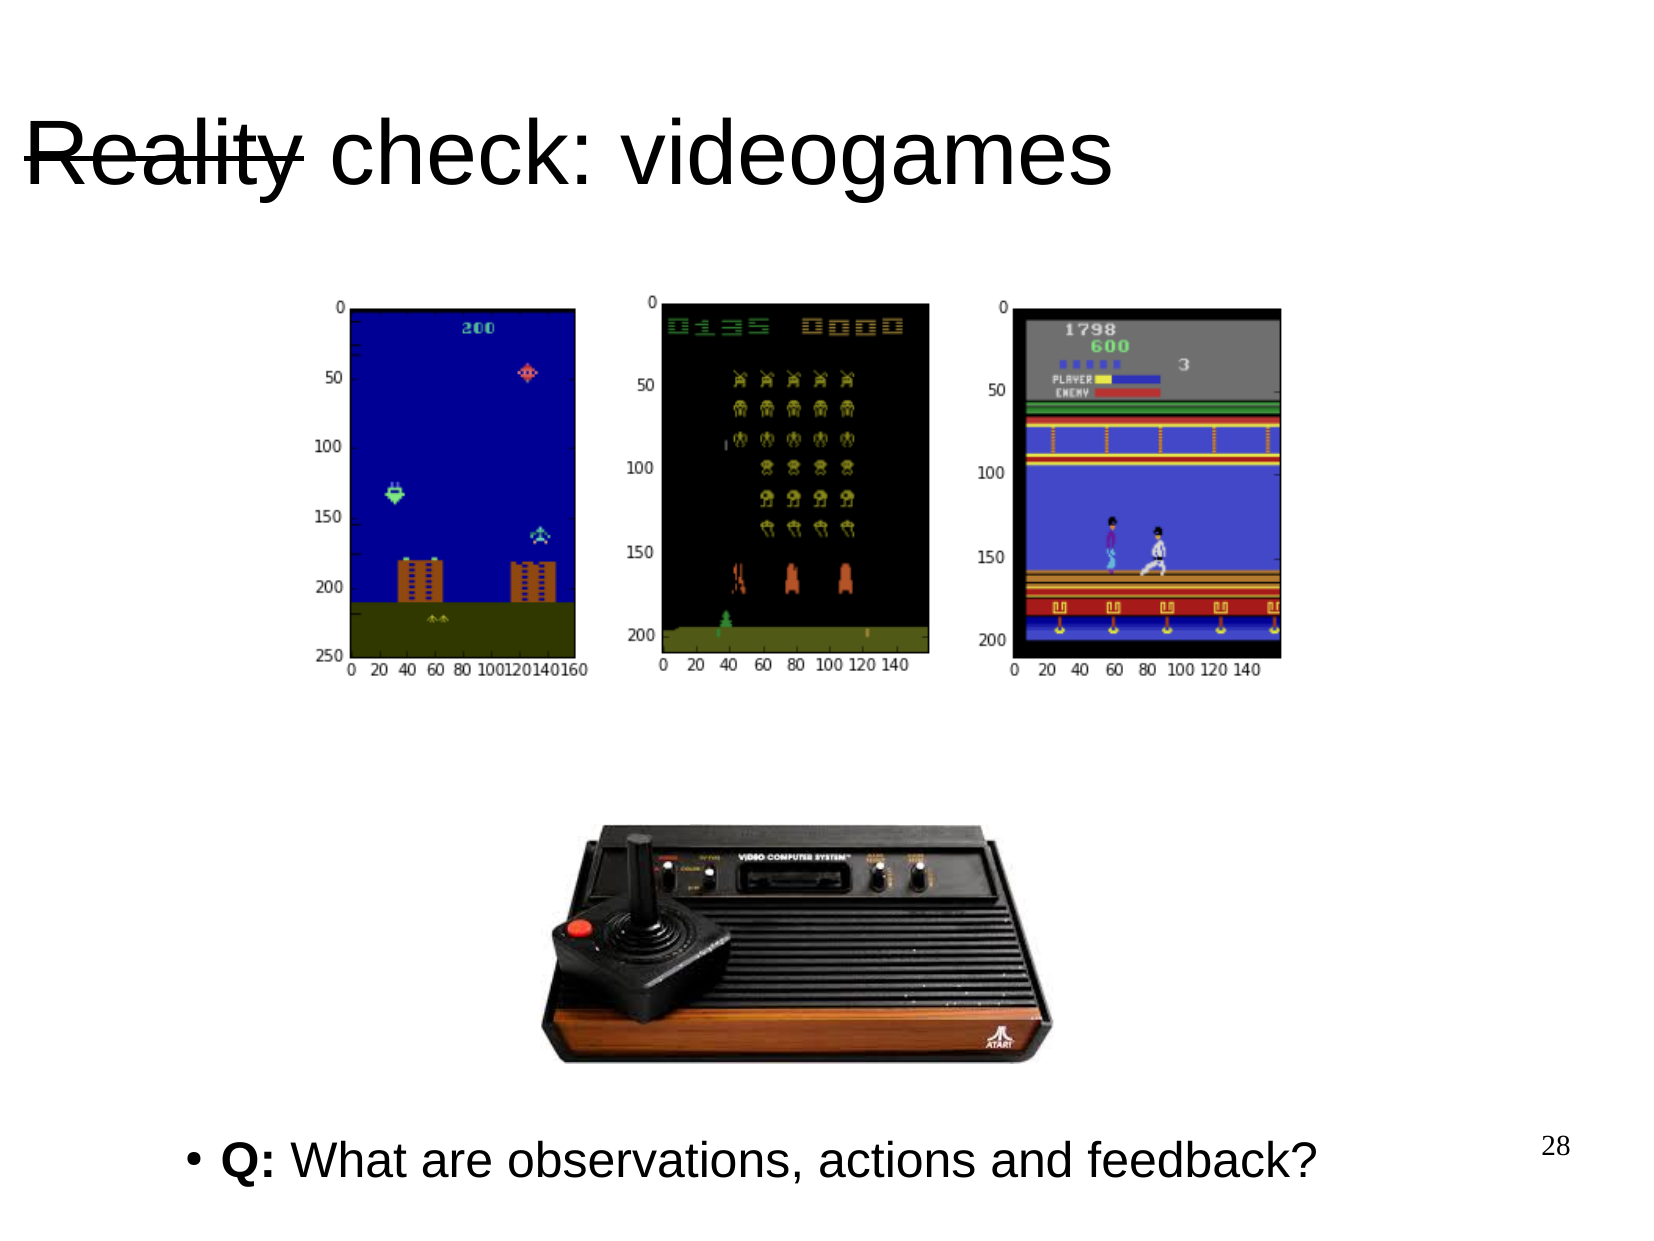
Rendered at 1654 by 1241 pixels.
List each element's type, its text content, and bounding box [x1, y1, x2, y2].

title Reality check: videogames [23, 49, 1512, 257]
picture [615, 285, 939, 686]
picture [966, 290, 1291, 691]
text_box Q: What are observations, actions and feedback? [135, 1125, 1472, 1241]
picture [303, 290, 601, 691]
picture [540, 824, 1055, 1064]
